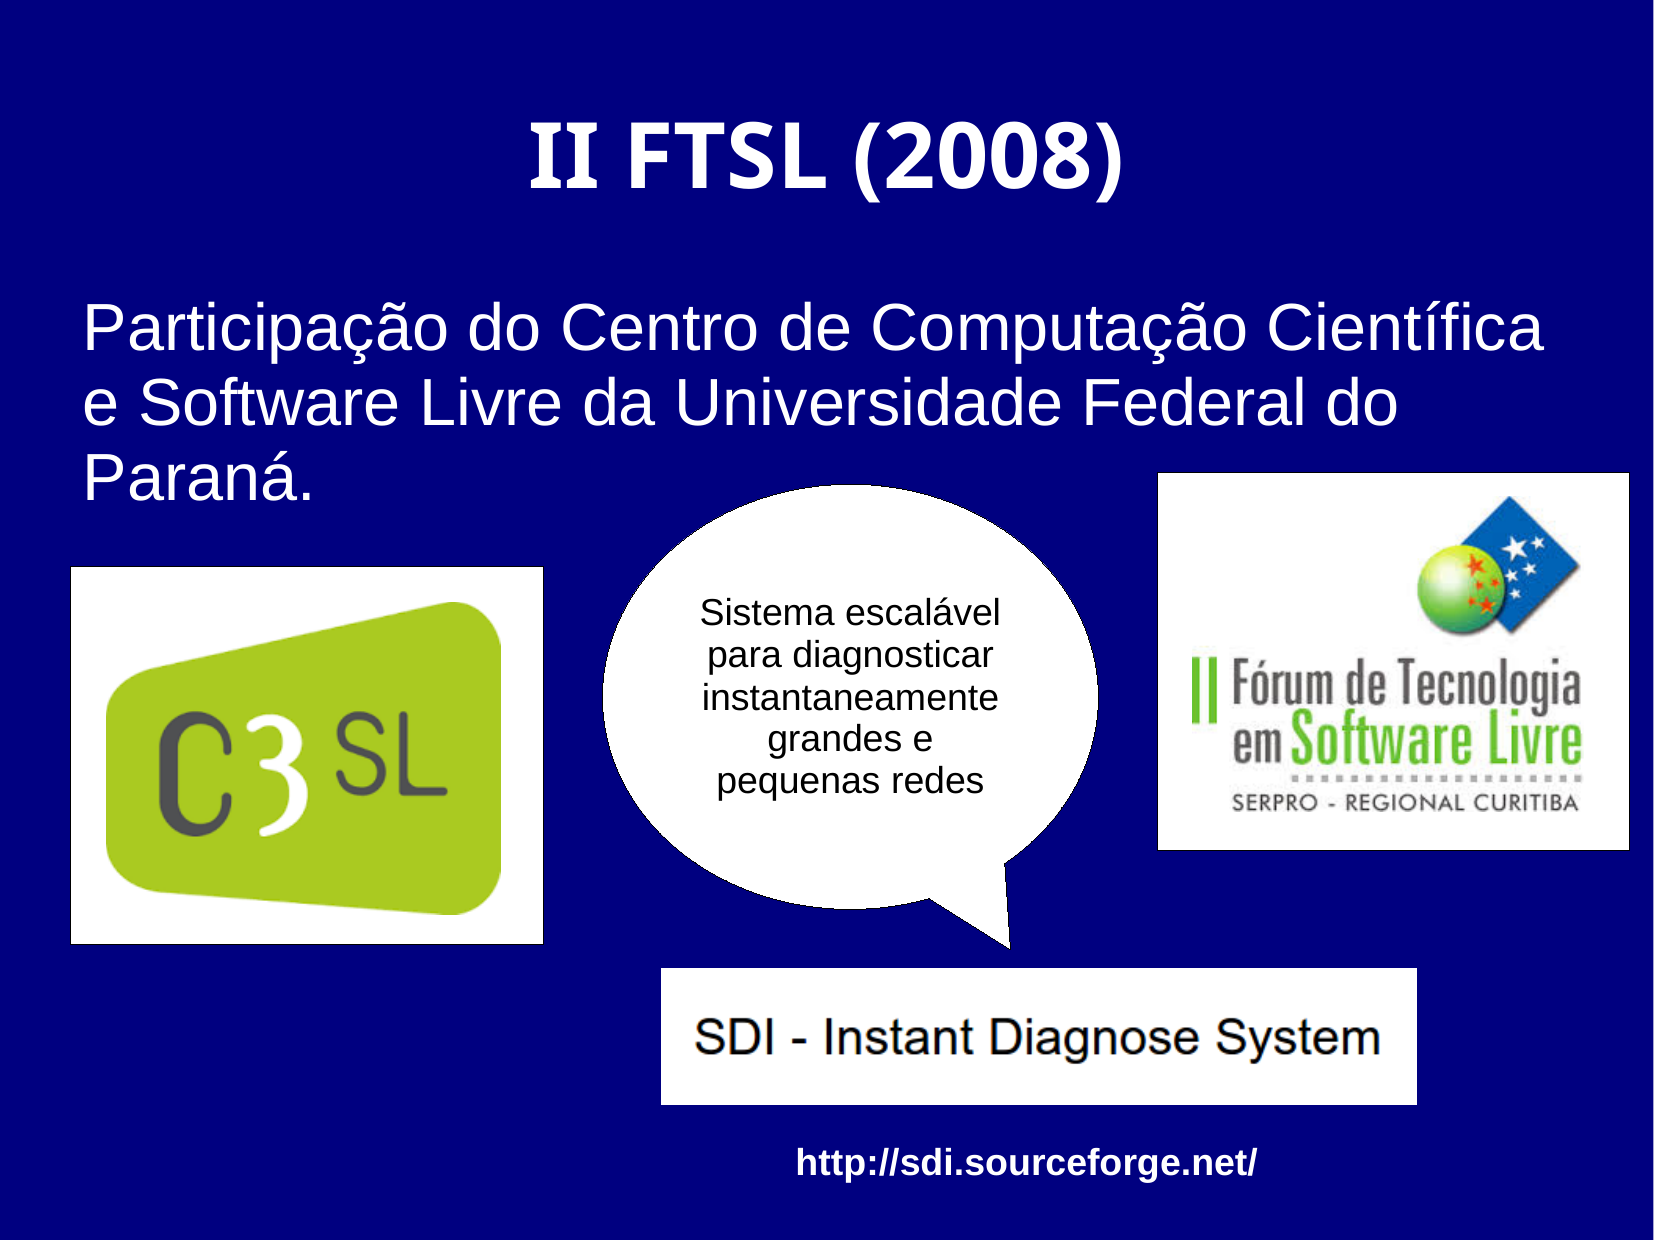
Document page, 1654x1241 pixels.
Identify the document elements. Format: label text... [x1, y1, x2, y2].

text_box [70, 566, 82, 945]
text_box Sistema escalável para diagnosticar instantaneamente grandes e pequenas redes [602, 484, 1099, 950]
picture [106, 602, 501, 915]
picture [661, 968, 1417, 1105]
picture [1192, 496, 1584, 812]
text_box http://sdi.sourceforge.net/ [780, 1134, 1300, 1193]
list Participação do Centro de Computação Científica e Software Livre da Universidade Federal do Paraná. [82, 290, 1571, 1010]
title II FTSL (2008) [82, 49, 1571, 257]
text_box [1157, 472, 1630, 851]
